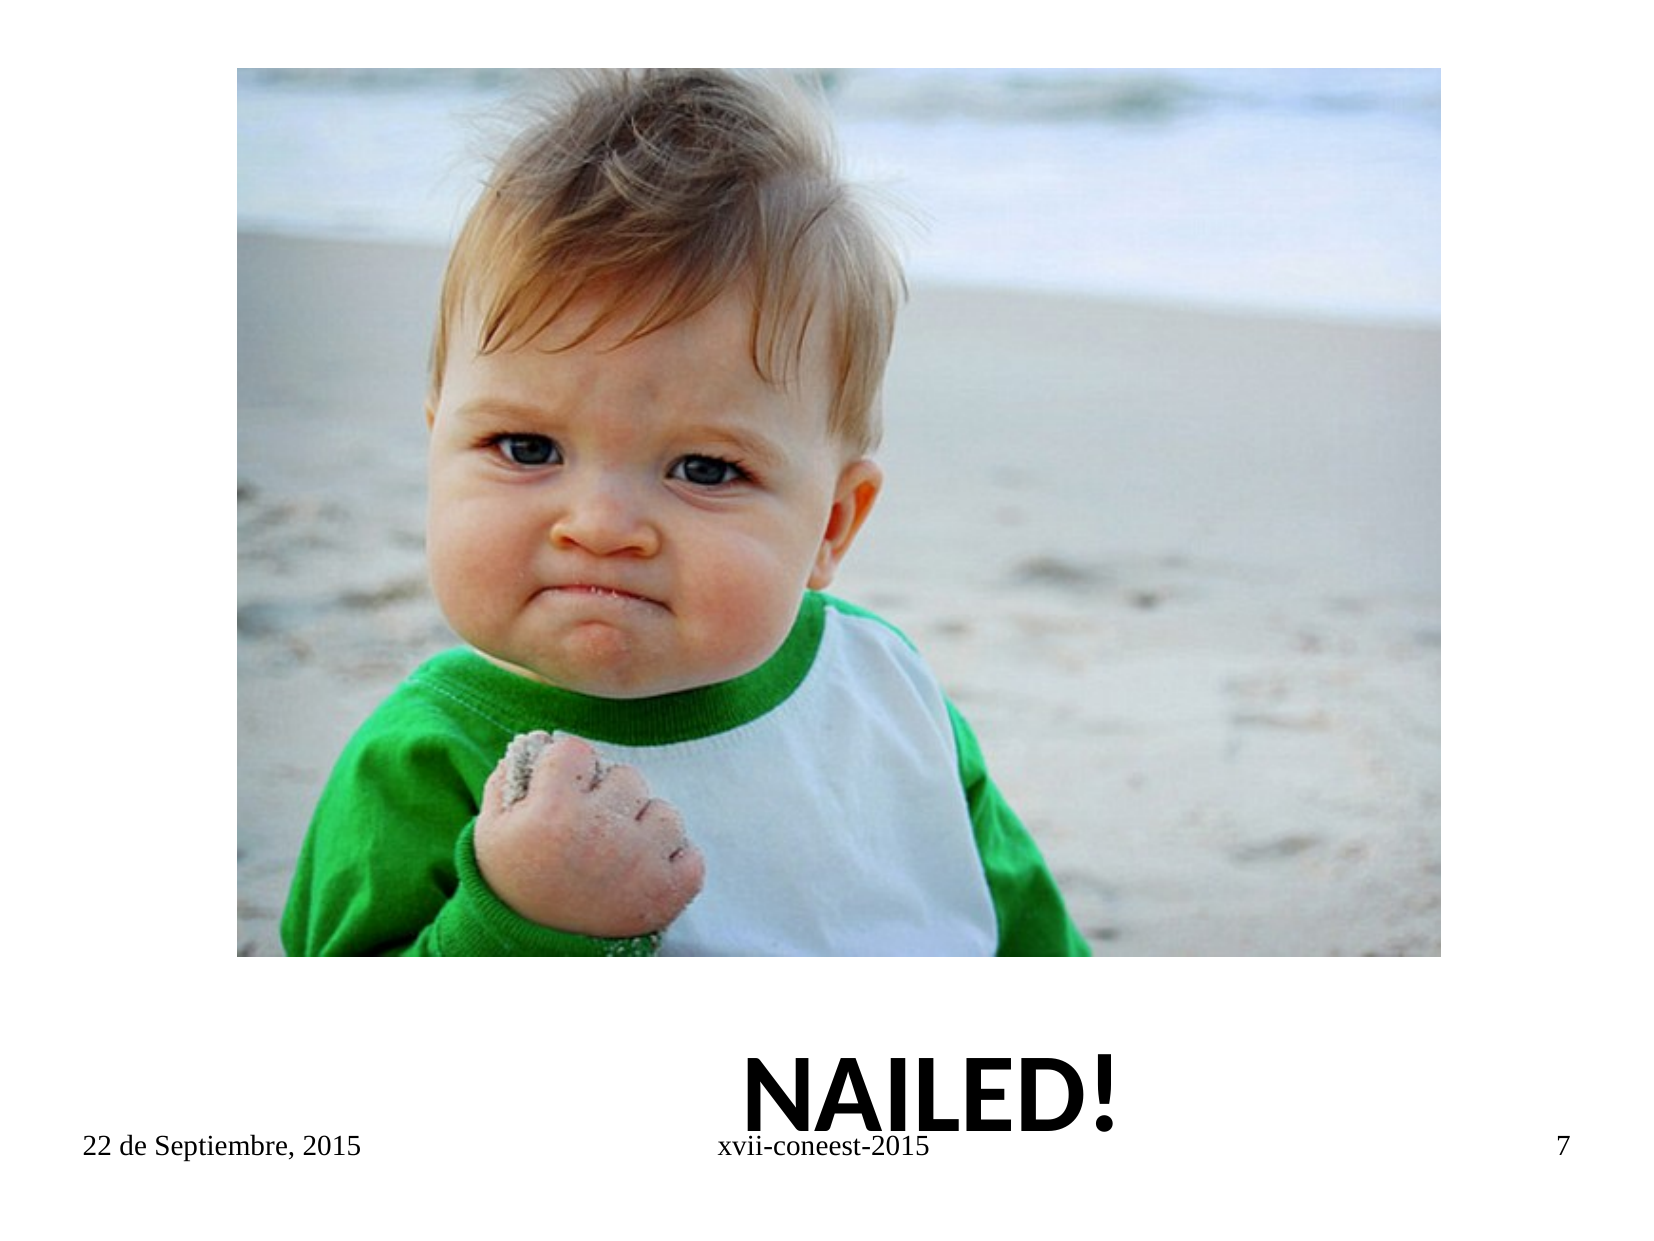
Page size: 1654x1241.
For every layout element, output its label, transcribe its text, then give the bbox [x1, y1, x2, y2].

text_box NAILED! [726, 1039, 1139, 1167]
picture [237, 68, 1441, 957]
